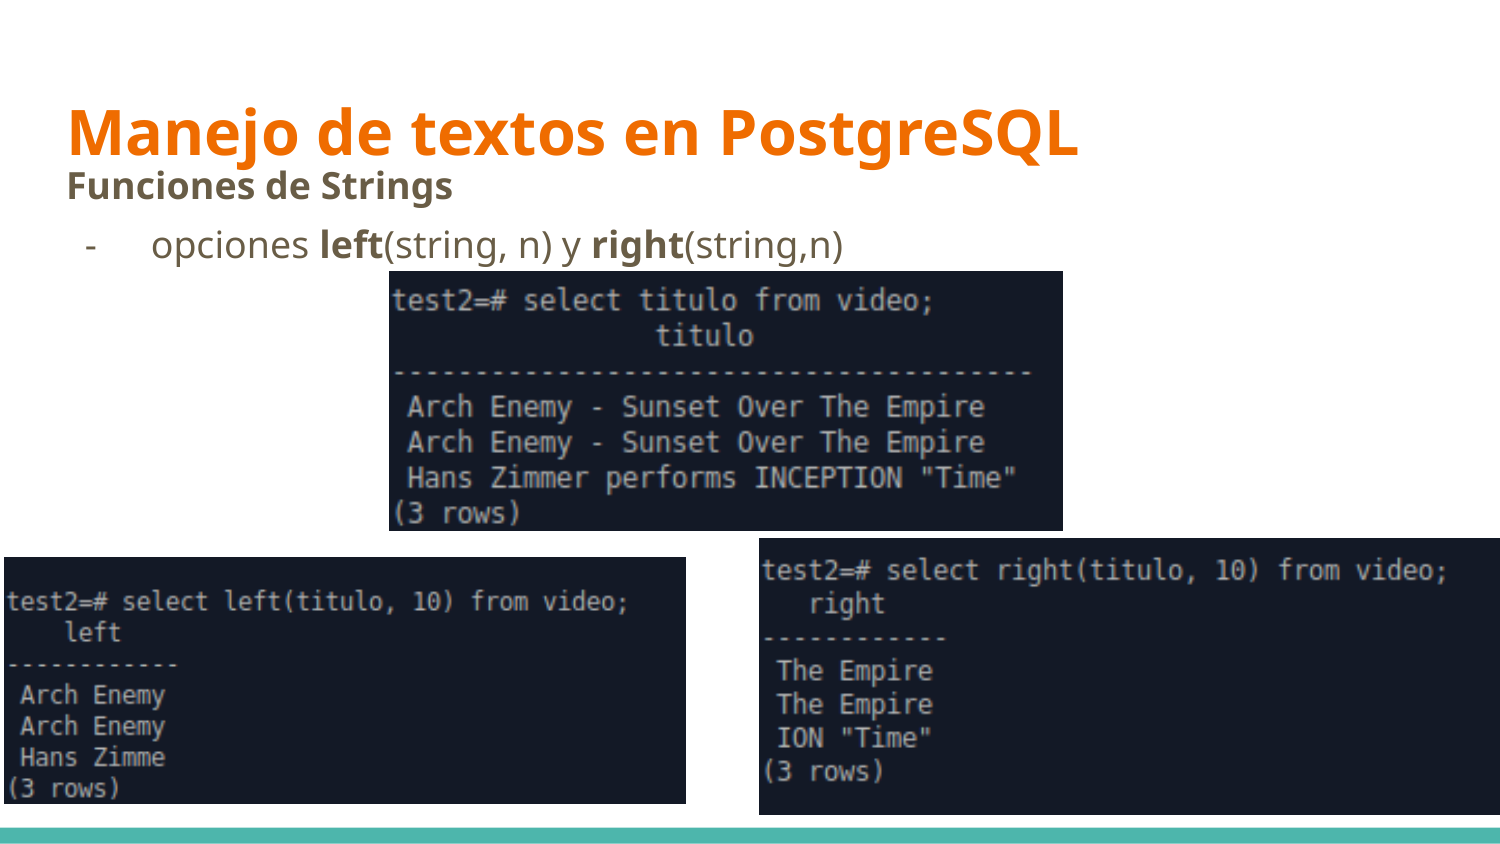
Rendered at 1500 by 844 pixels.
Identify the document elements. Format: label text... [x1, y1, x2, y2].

picture [389, 271, 1063, 531]
list Funciones de Strings opciones left(string, n) y right(string,n) [51, 136, 1449, 745]
title Manejo de textos en PostgreSQL [51, 72, 1449, 136]
picture [759, 538, 1500, 815]
picture [4, 557, 686, 804]
